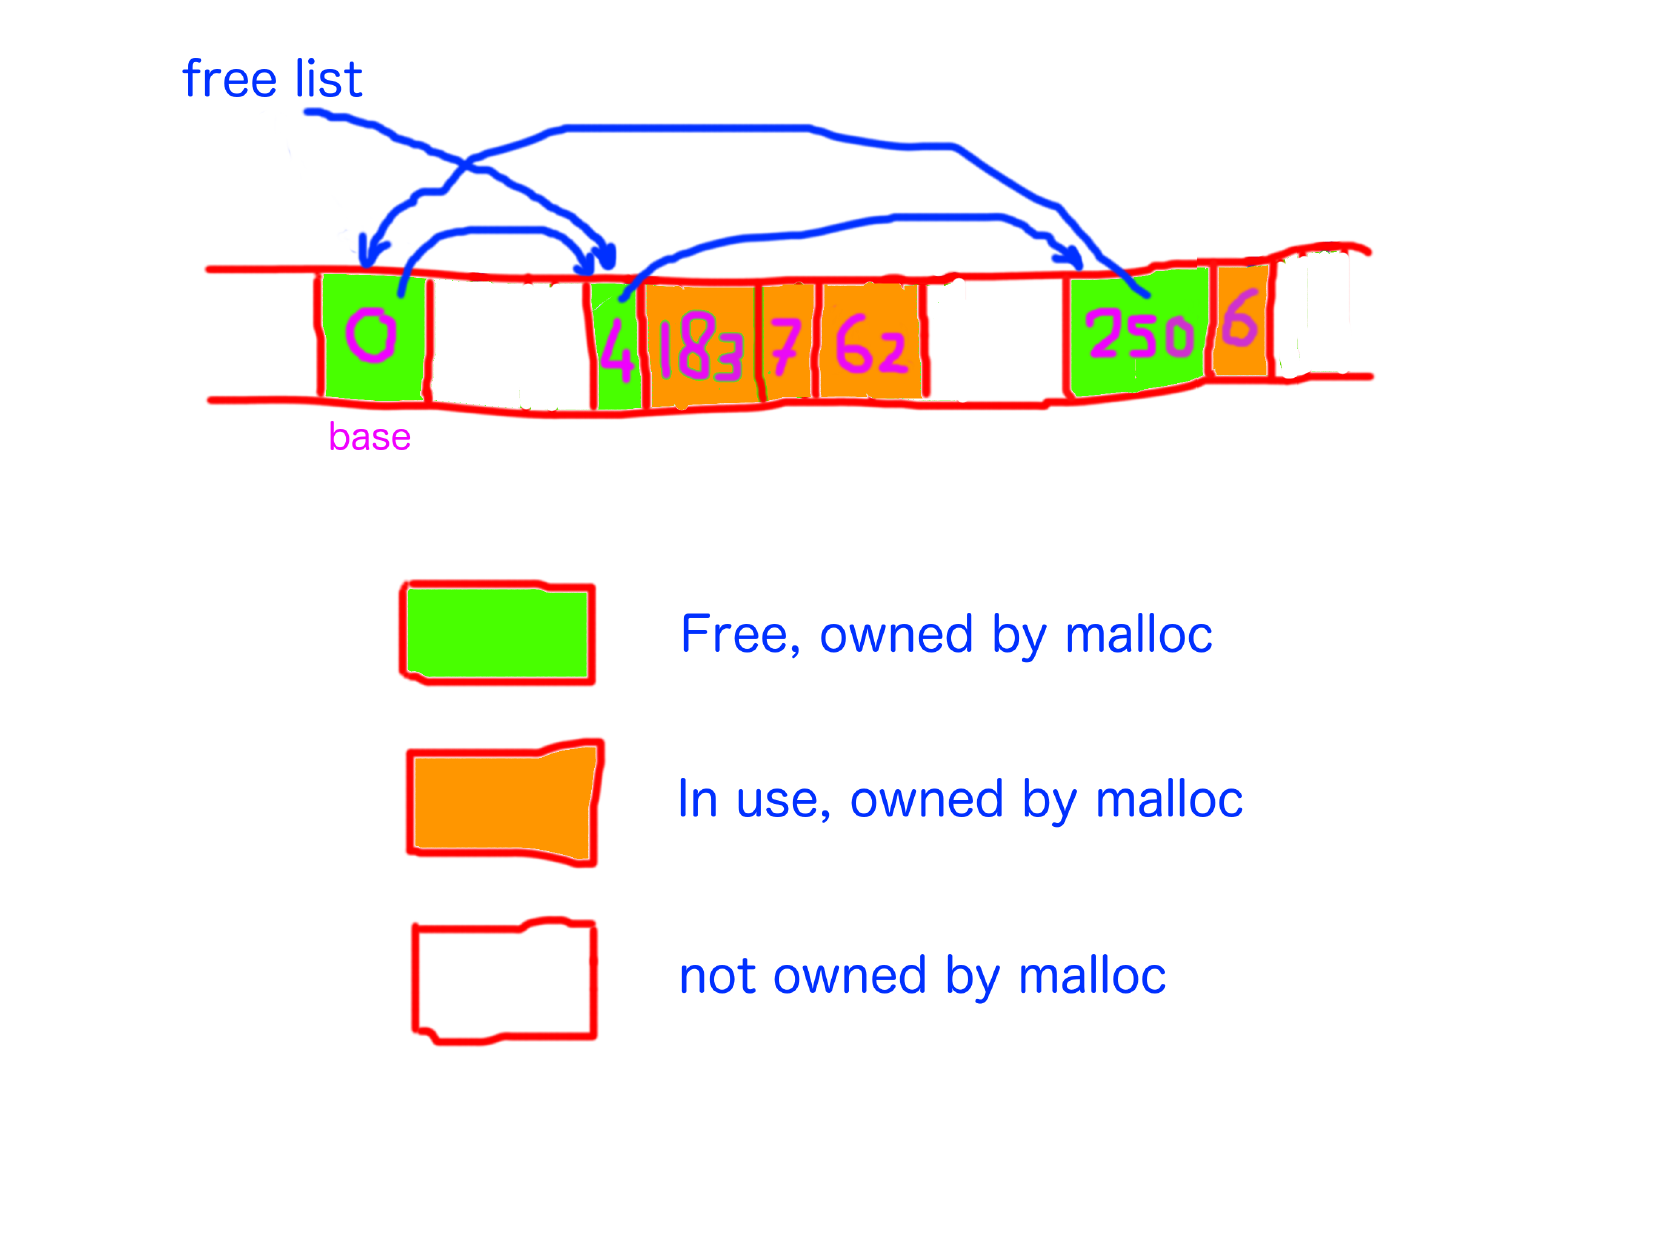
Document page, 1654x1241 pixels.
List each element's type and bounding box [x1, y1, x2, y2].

picture [157, 0, 1398, 1238]
